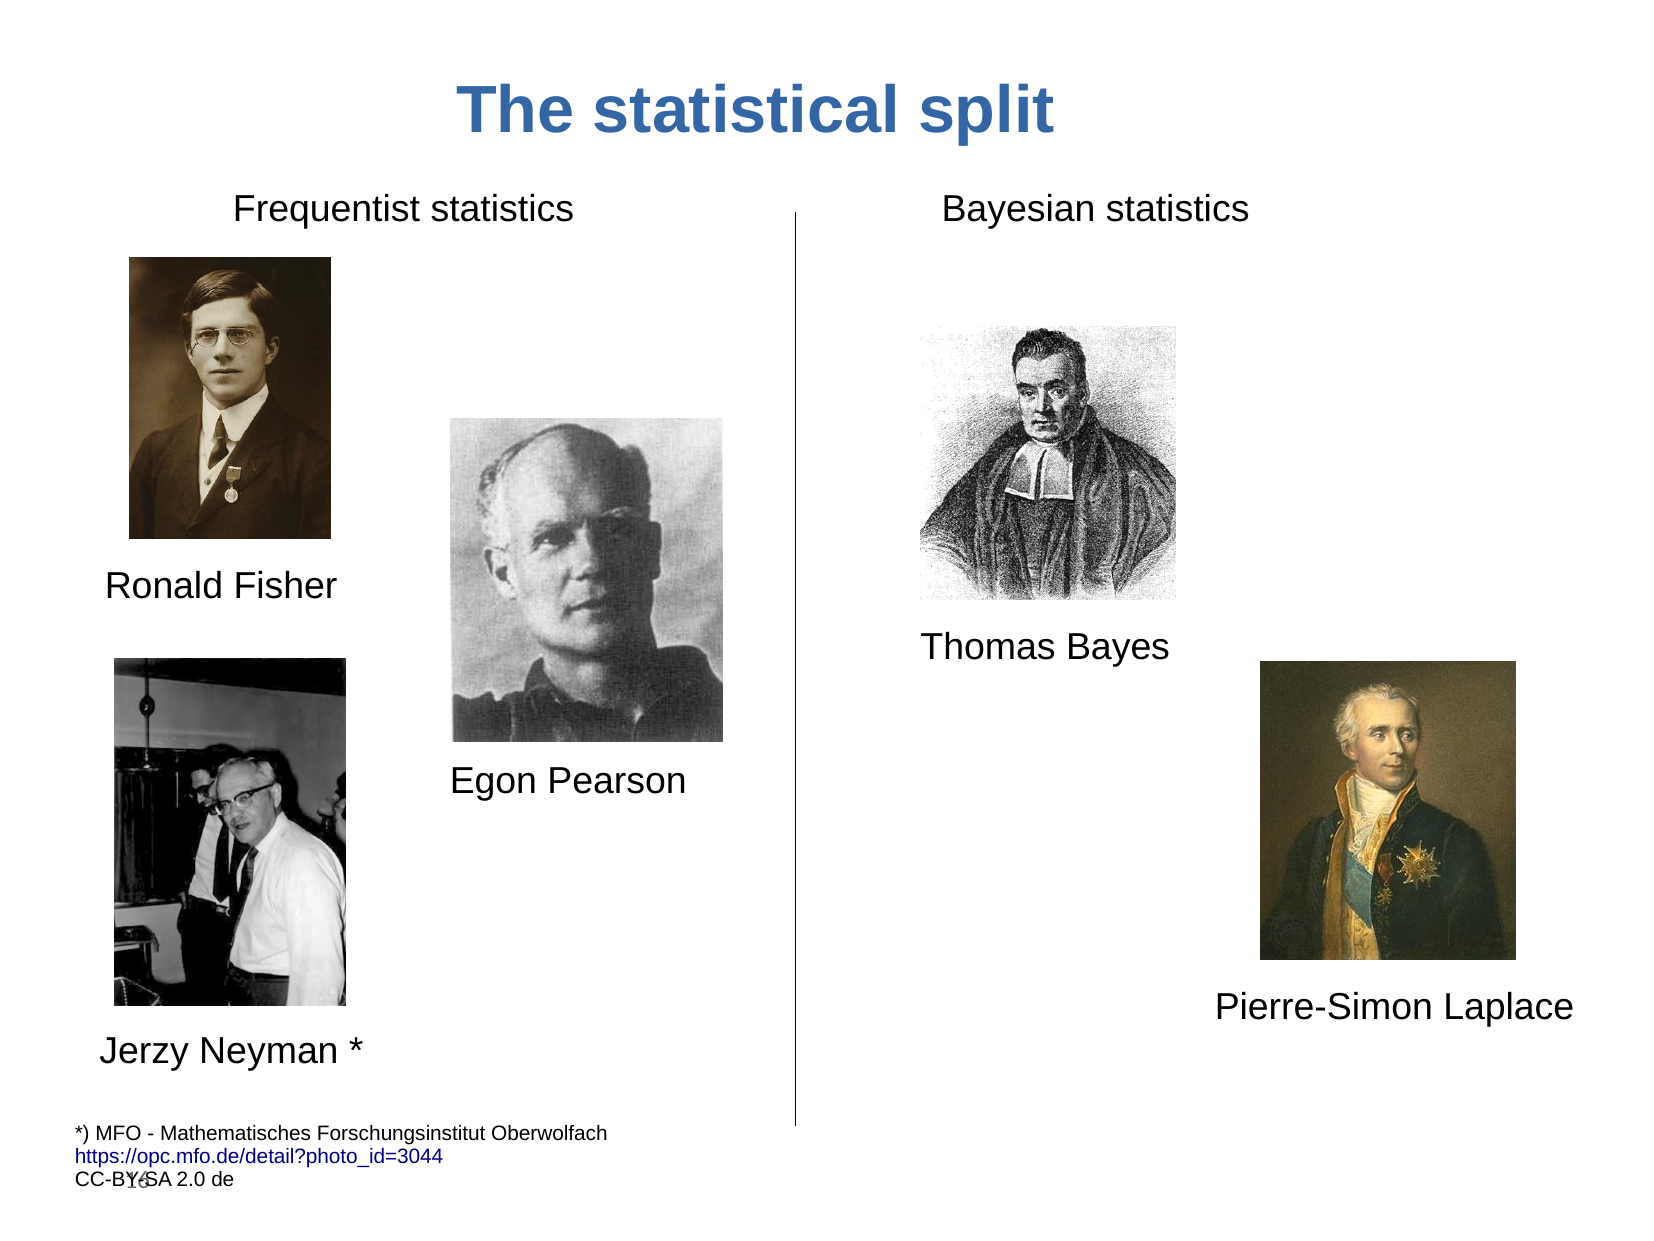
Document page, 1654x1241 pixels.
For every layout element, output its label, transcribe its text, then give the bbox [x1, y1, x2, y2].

text_box Egon Pearson [435, 752, 736, 810]
picture [114, 658, 346, 1006]
picture [129, 257, 331, 540]
picture [450, 418, 723, 742]
text_box *) MFO - Mathematisches Forschungsinstitut Oberwolfach https://opc.mfo.de/detail?photo_id=3044 CC-BY-SA 2.0 de [60, 1113, 646, 1201]
text_box Jerzy Neyman * [84, 1022, 379, 1080]
text_box Frequentist statistics [218, 180, 590, 237]
text_box Ronald Fisher [90, 557, 353, 615]
text_box Pierre-Simon Laplace [1200, 978, 1590, 1036]
title The statistical split [147, 5, 1365, 213]
text_box Bayesian statistics [926, 180, 1265, 237]
text_box Thomas Bayes [905, 618, 1186, 676]
picture [920, 326, 1176, 601]
picture [1260, 661, 1516, 961]
